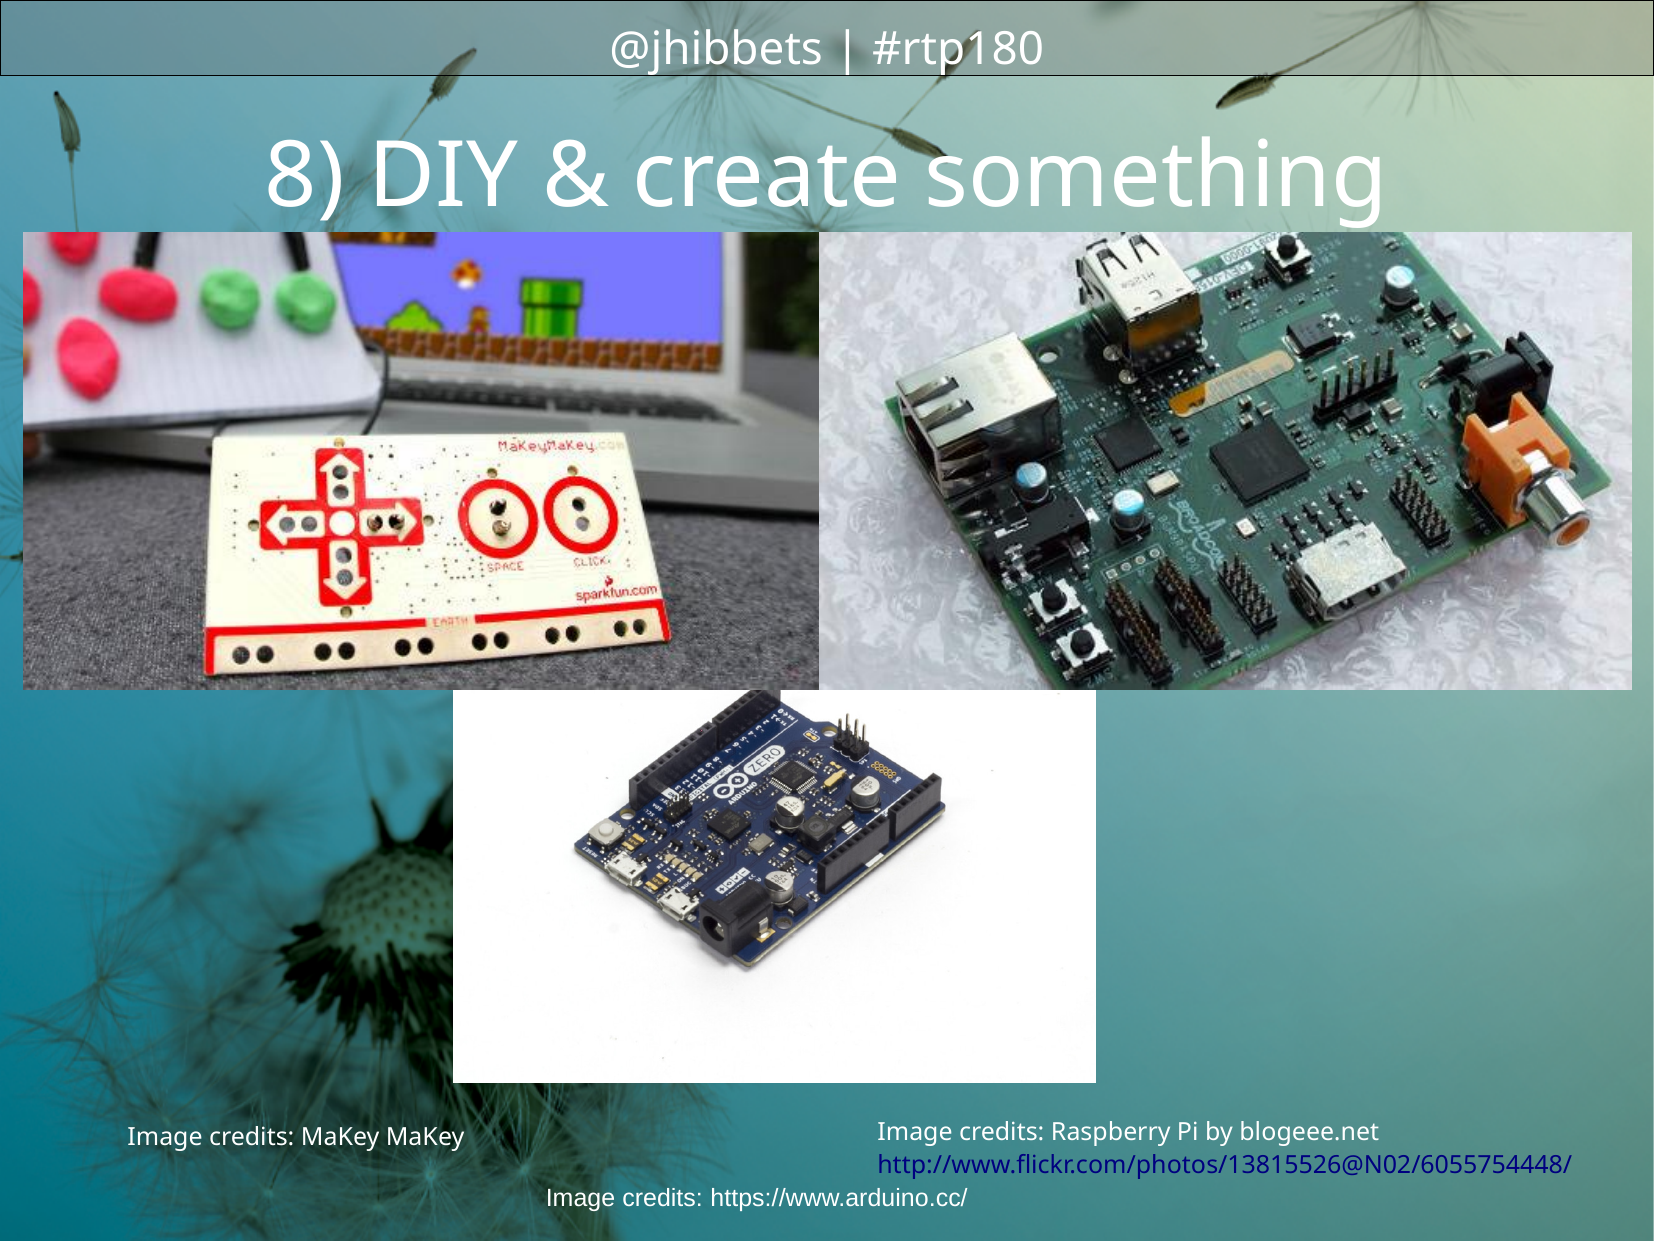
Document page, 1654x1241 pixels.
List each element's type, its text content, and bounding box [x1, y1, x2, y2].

text_box Image credits: Raspberry Pi by blogeee.net http://www.flickr.com/photos/13815526@N02/6055754448/ [862, 1105, 1598, 1177]
picture [0, 76, 1654, 1241]
title 8) DIY & create something [82, 67, 1571, 232]
text_box Image credits: https://www.arduino.cc/ [531, 1176, 991, 1220]
text_box Image credits: MaKey MaKey [112, 1111, 487, 1155]
